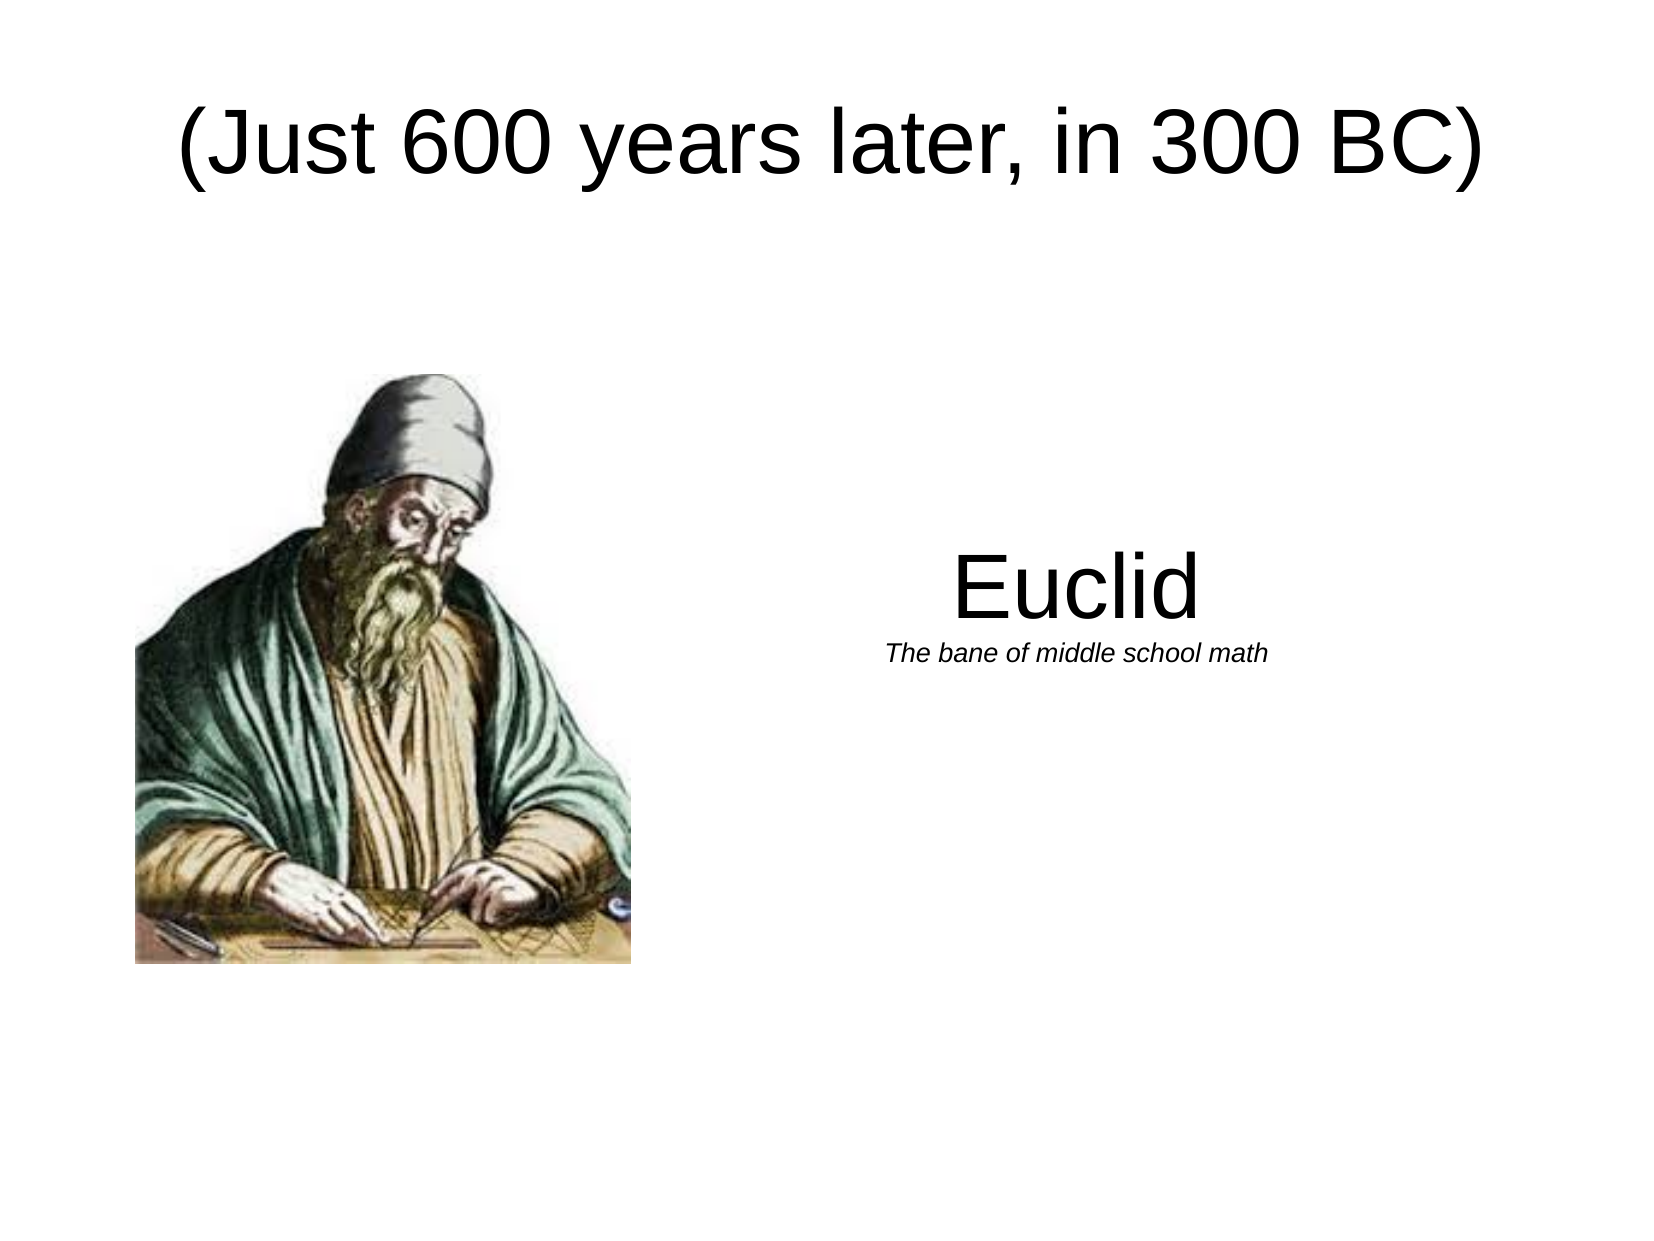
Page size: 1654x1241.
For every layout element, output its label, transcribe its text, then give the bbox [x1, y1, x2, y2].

title (Just 600 years later, in 300 BC) [63, 34, 1602, 249]
title Euclid The bane of middle school math [307, 495, 1654, 709]
picture [135, 374, 631, 964]
